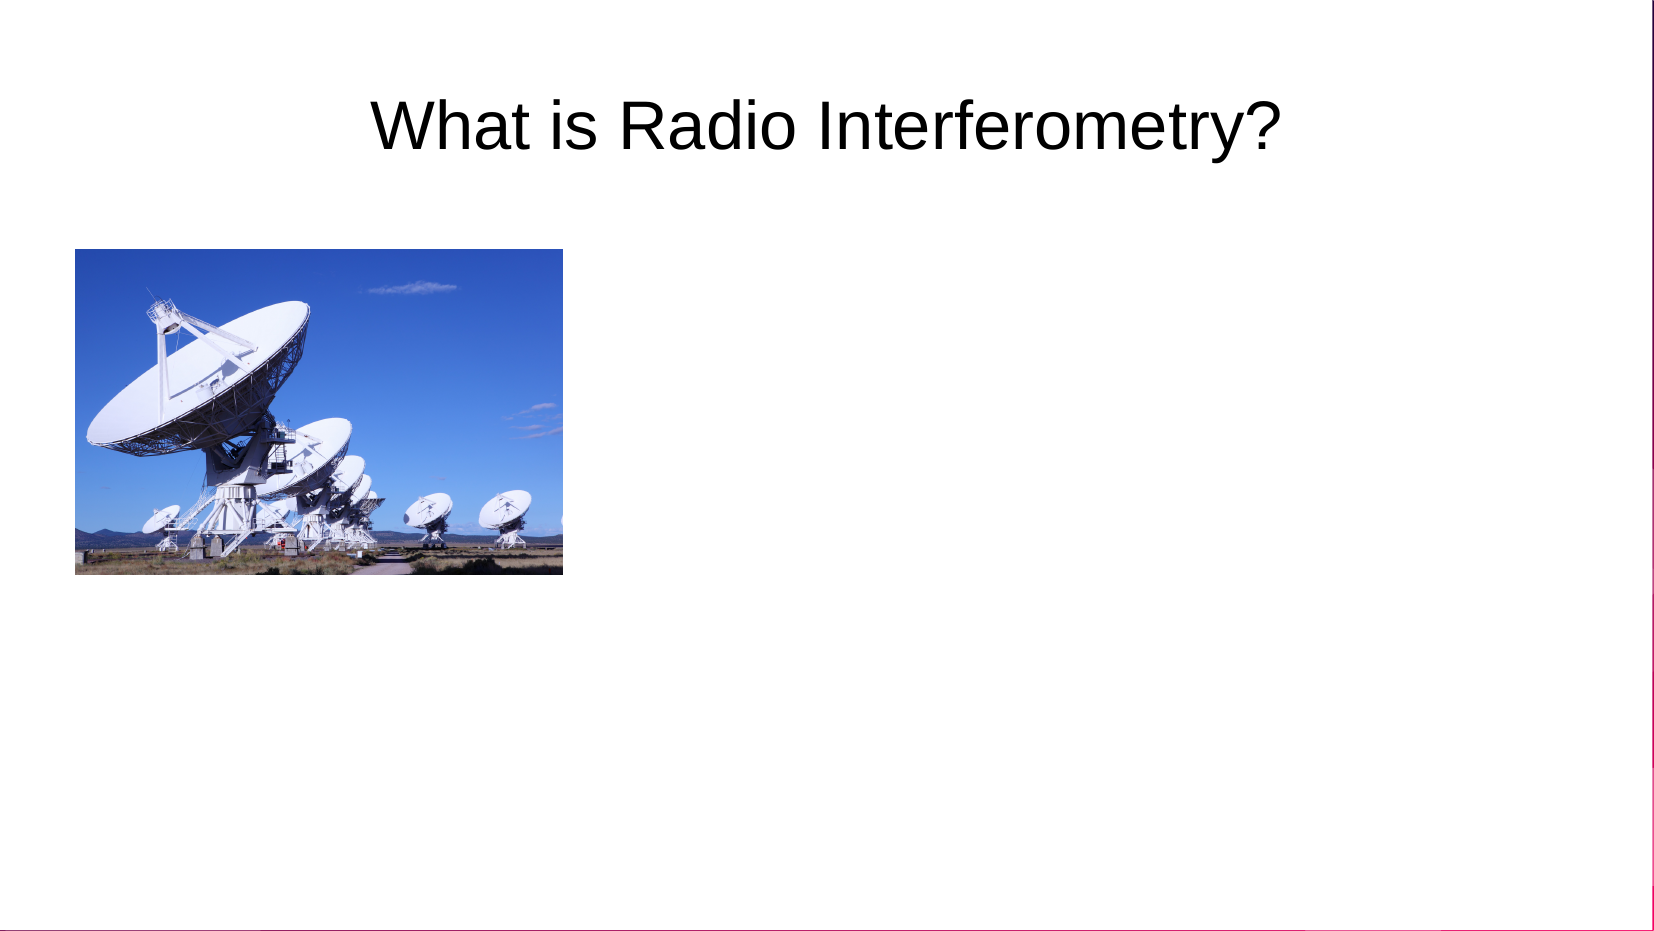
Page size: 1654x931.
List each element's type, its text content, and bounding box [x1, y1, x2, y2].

picture [75, 249, 563, 576]
title What is Radio Interferometry? [88, 44, 1565, 207]
